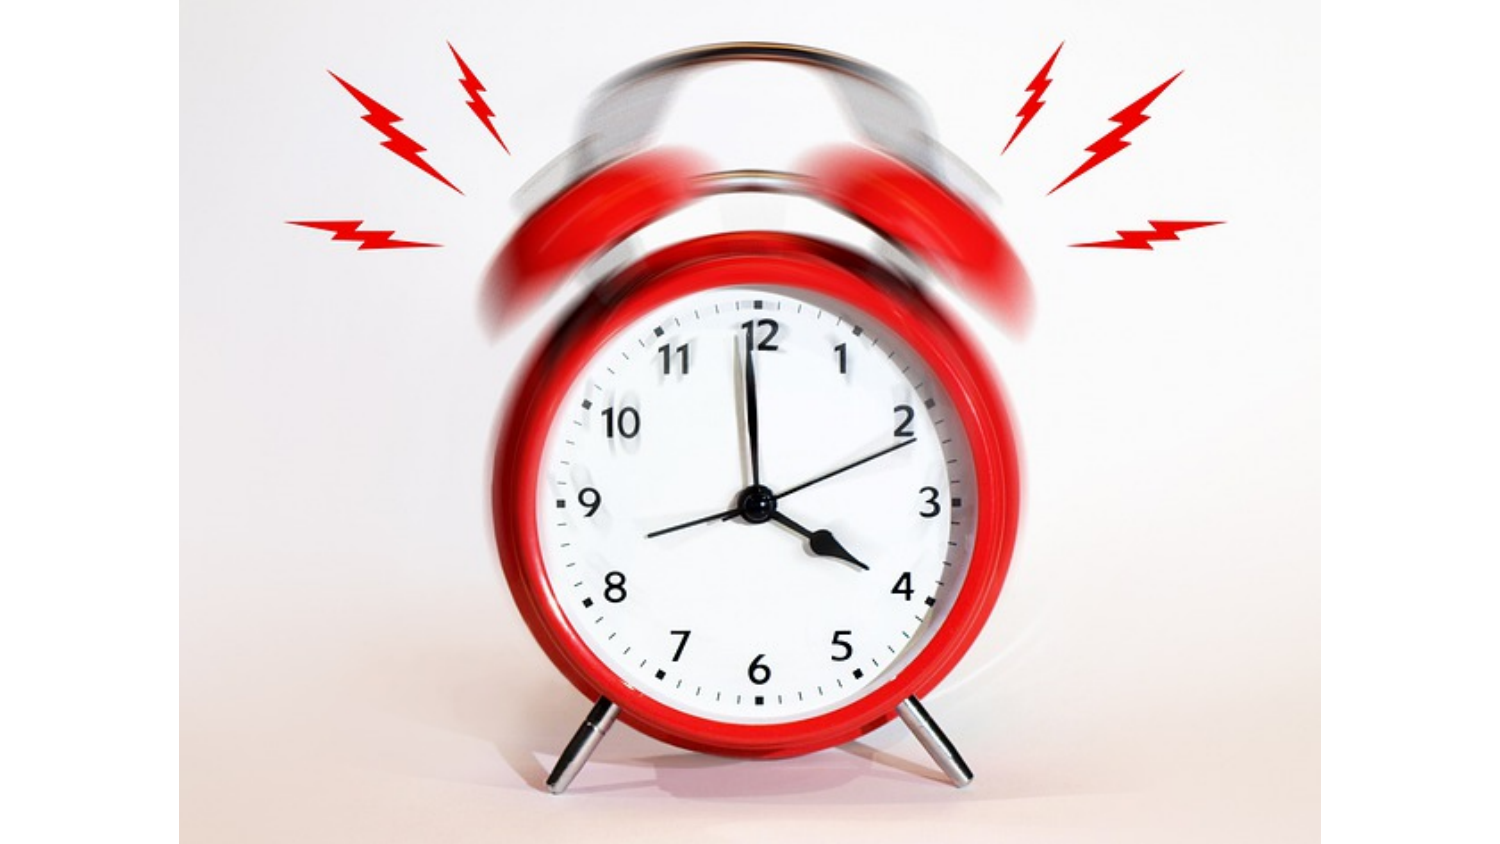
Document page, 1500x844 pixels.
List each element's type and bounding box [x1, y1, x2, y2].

picture [179, 0, 1321, 844]
